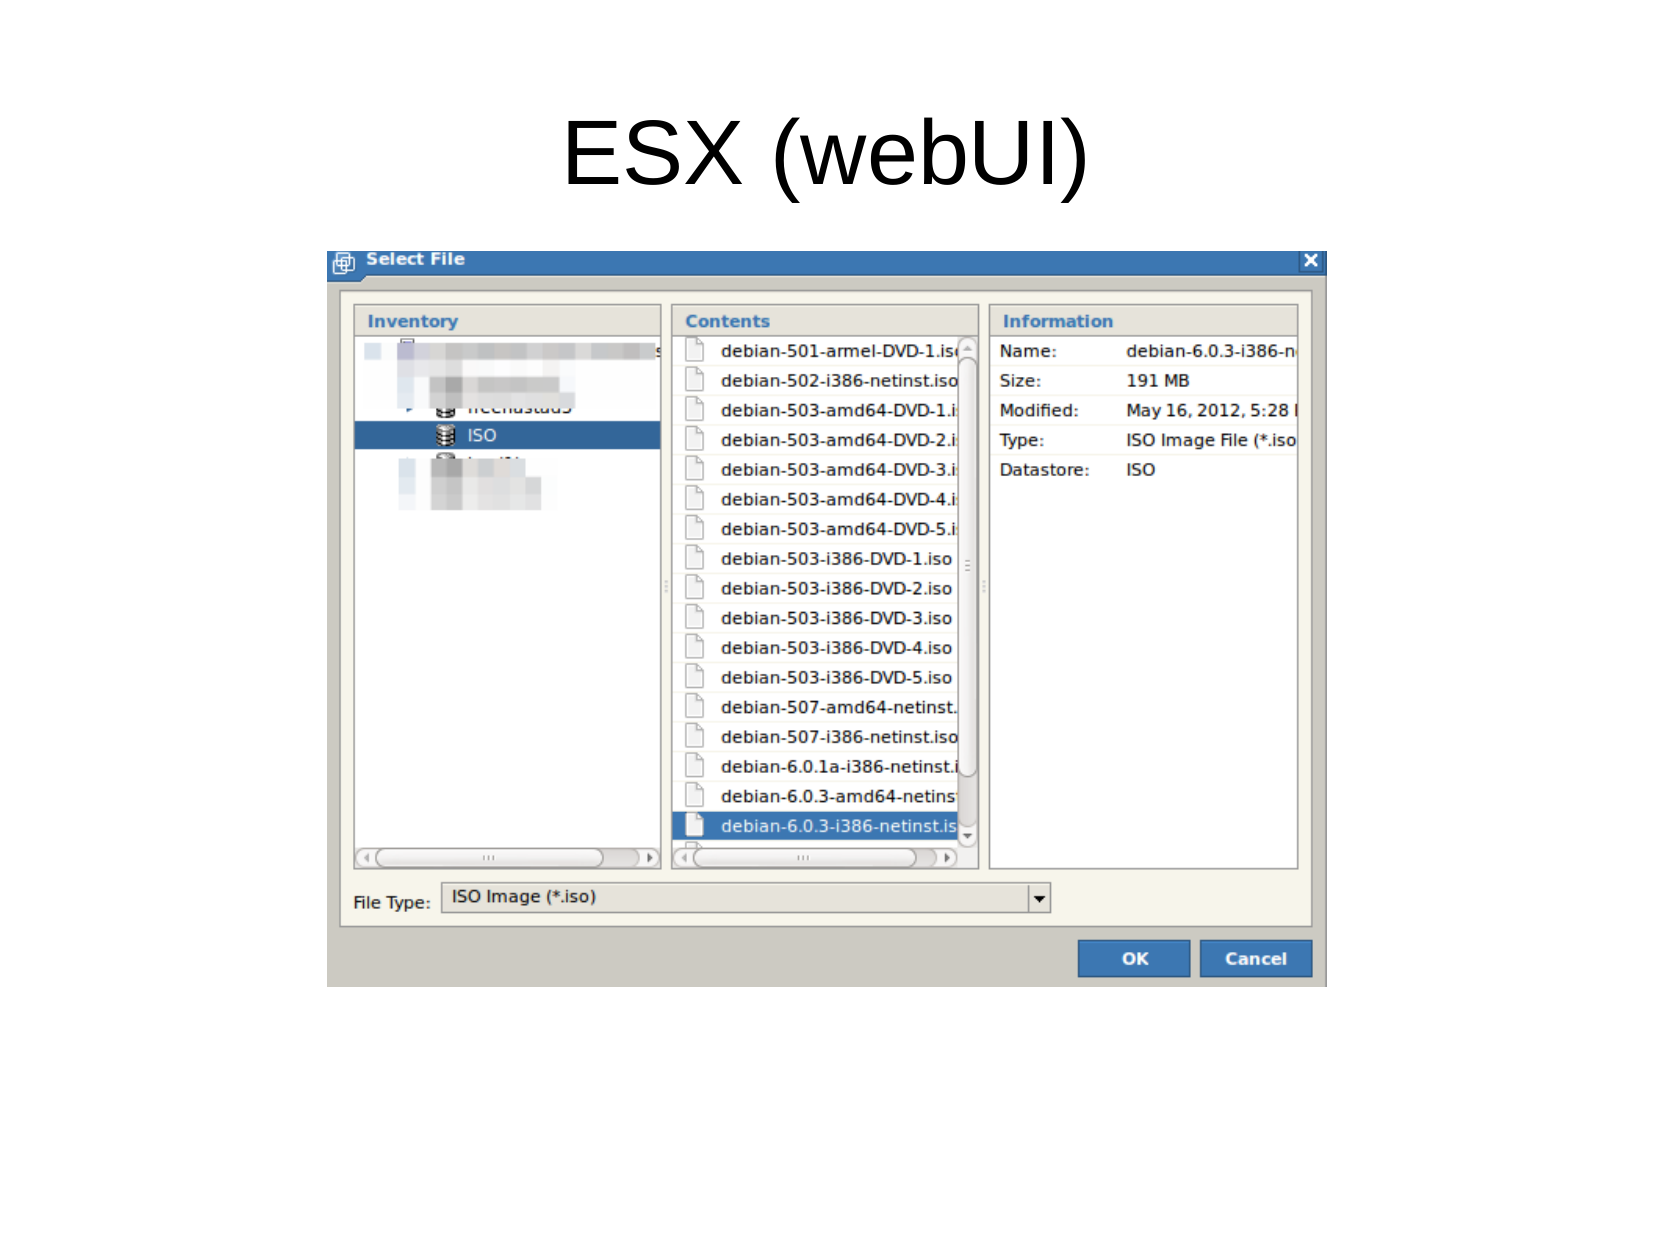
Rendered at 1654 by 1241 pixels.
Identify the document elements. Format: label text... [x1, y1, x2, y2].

picture [327, 251, 1327, 988]
title ESX (webUI) [82, 49, 1571, 257]
